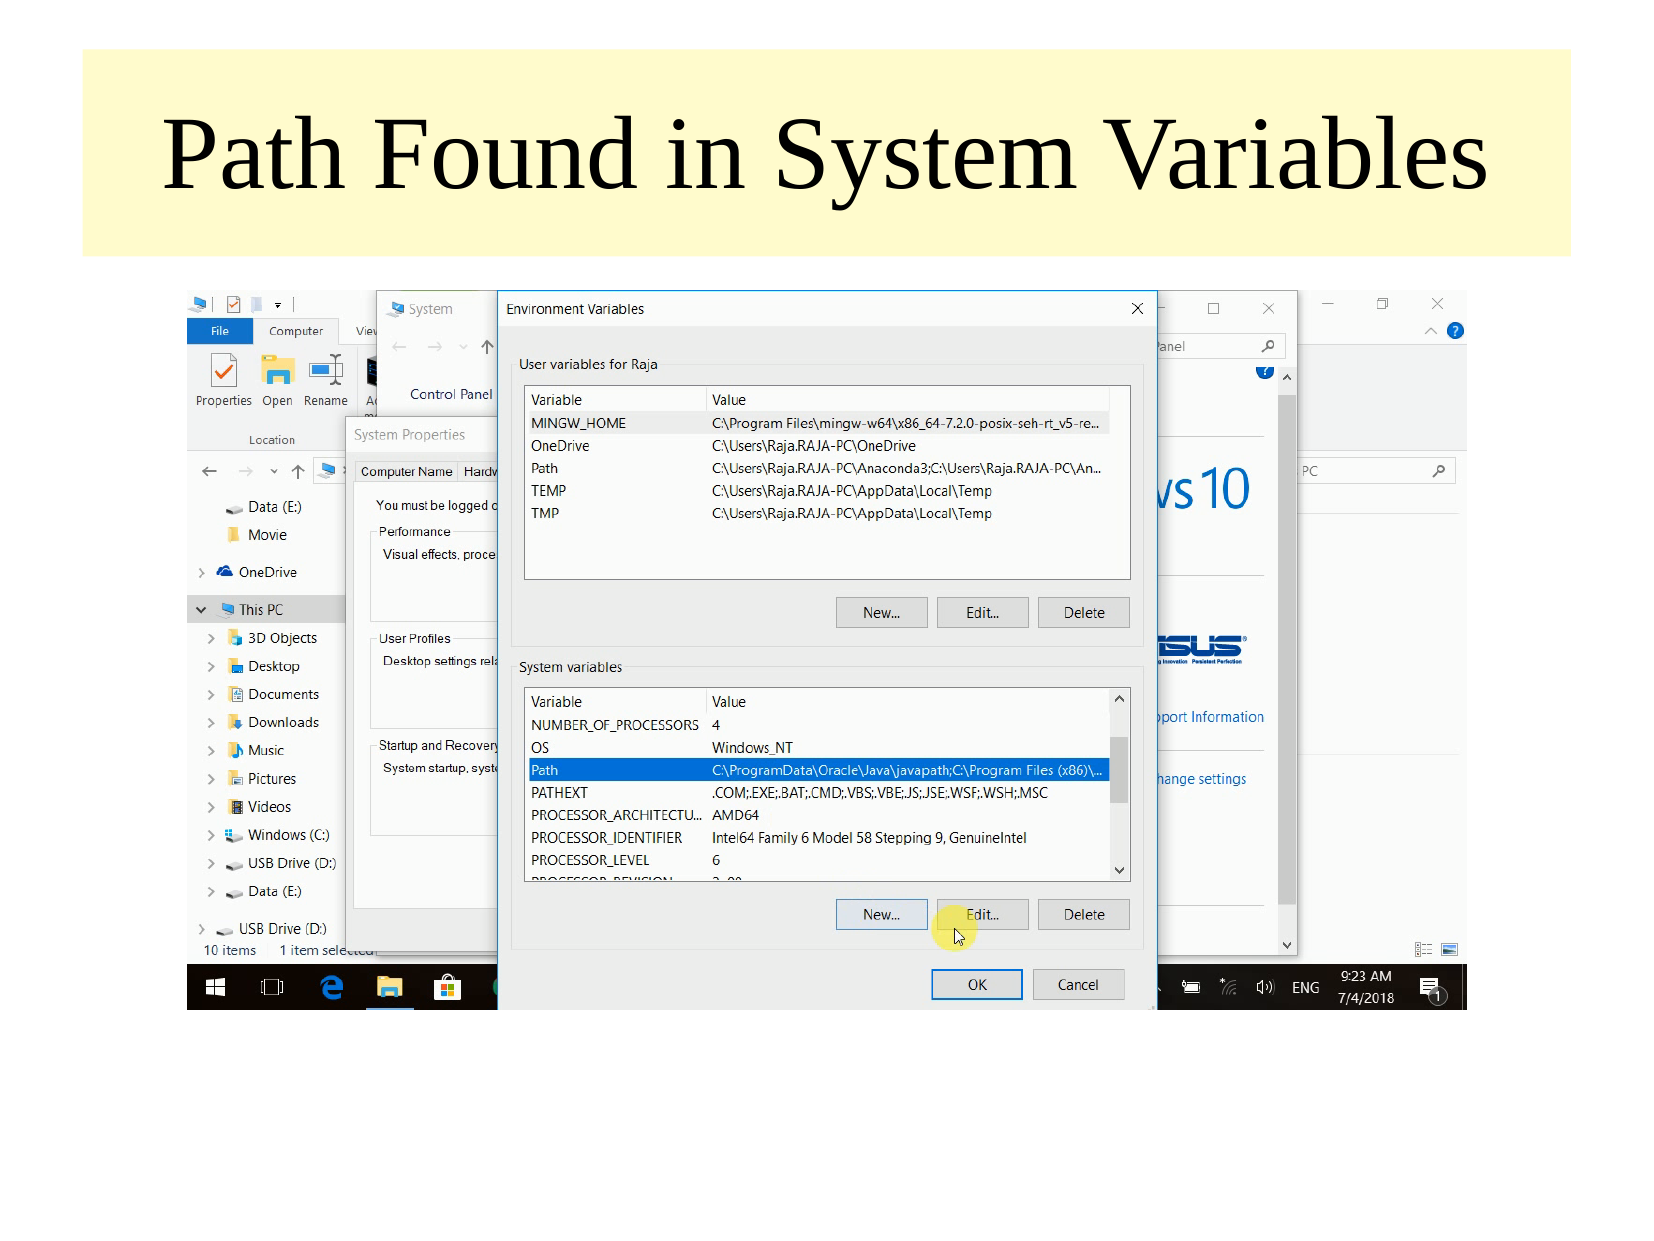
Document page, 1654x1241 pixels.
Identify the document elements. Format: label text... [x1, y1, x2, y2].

picture [187, 290, 1467, 1010]
title Path Found in System Variables [82, 49, 1571, 257]
